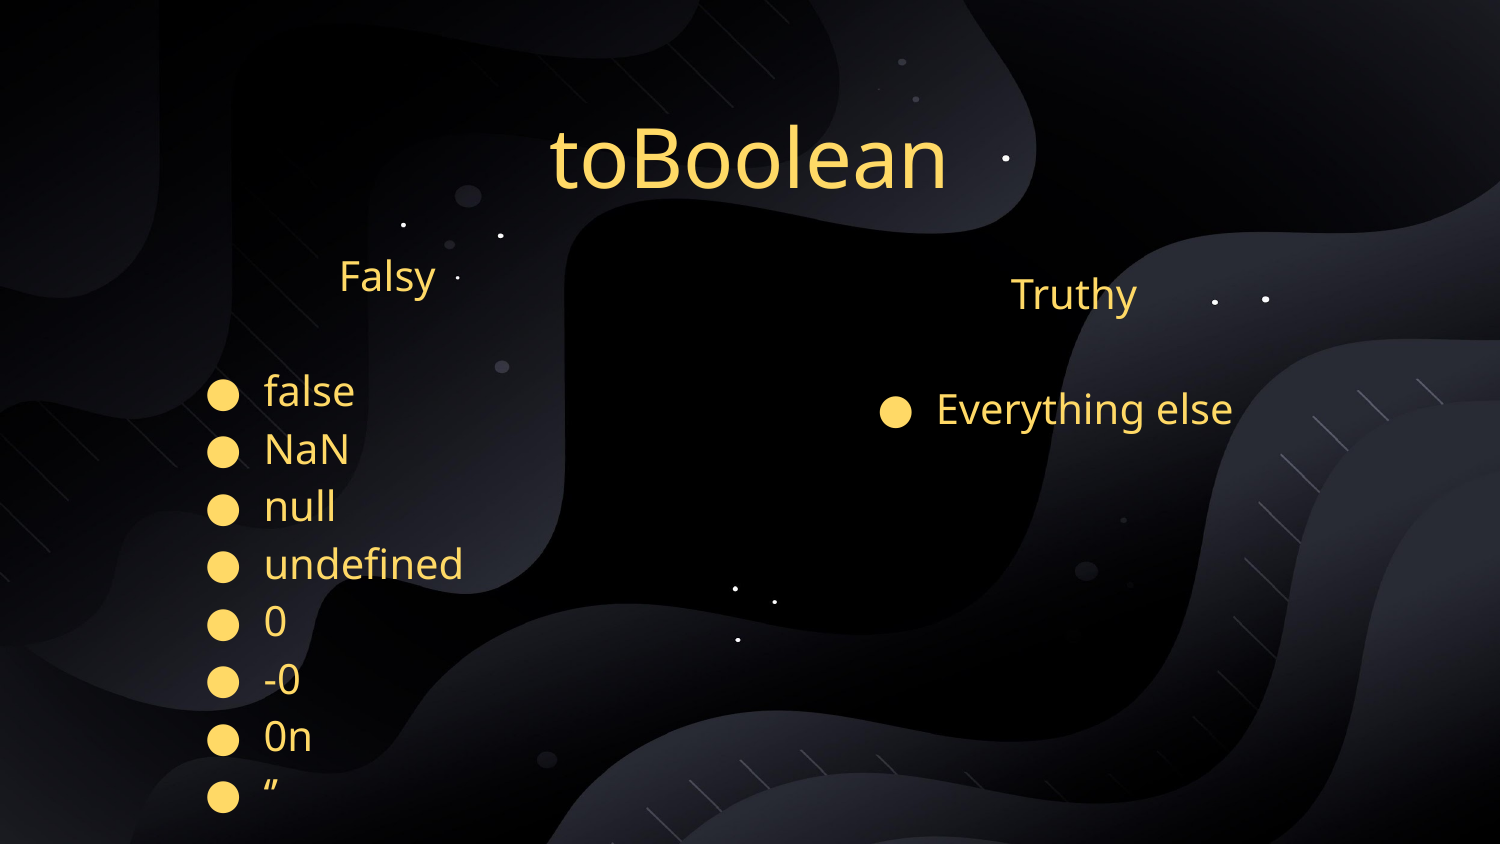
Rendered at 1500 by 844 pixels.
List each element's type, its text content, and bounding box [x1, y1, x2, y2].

title toBoolean [387, 68, 1113, 243]
text_box Truthy Everything else [853, 233, 1318, 460]
picture [0, 0, 1500, 844]
text_box Falsy false NaN null undefined 0 -0 0n ‘’ [180, 233, 645, 828]
